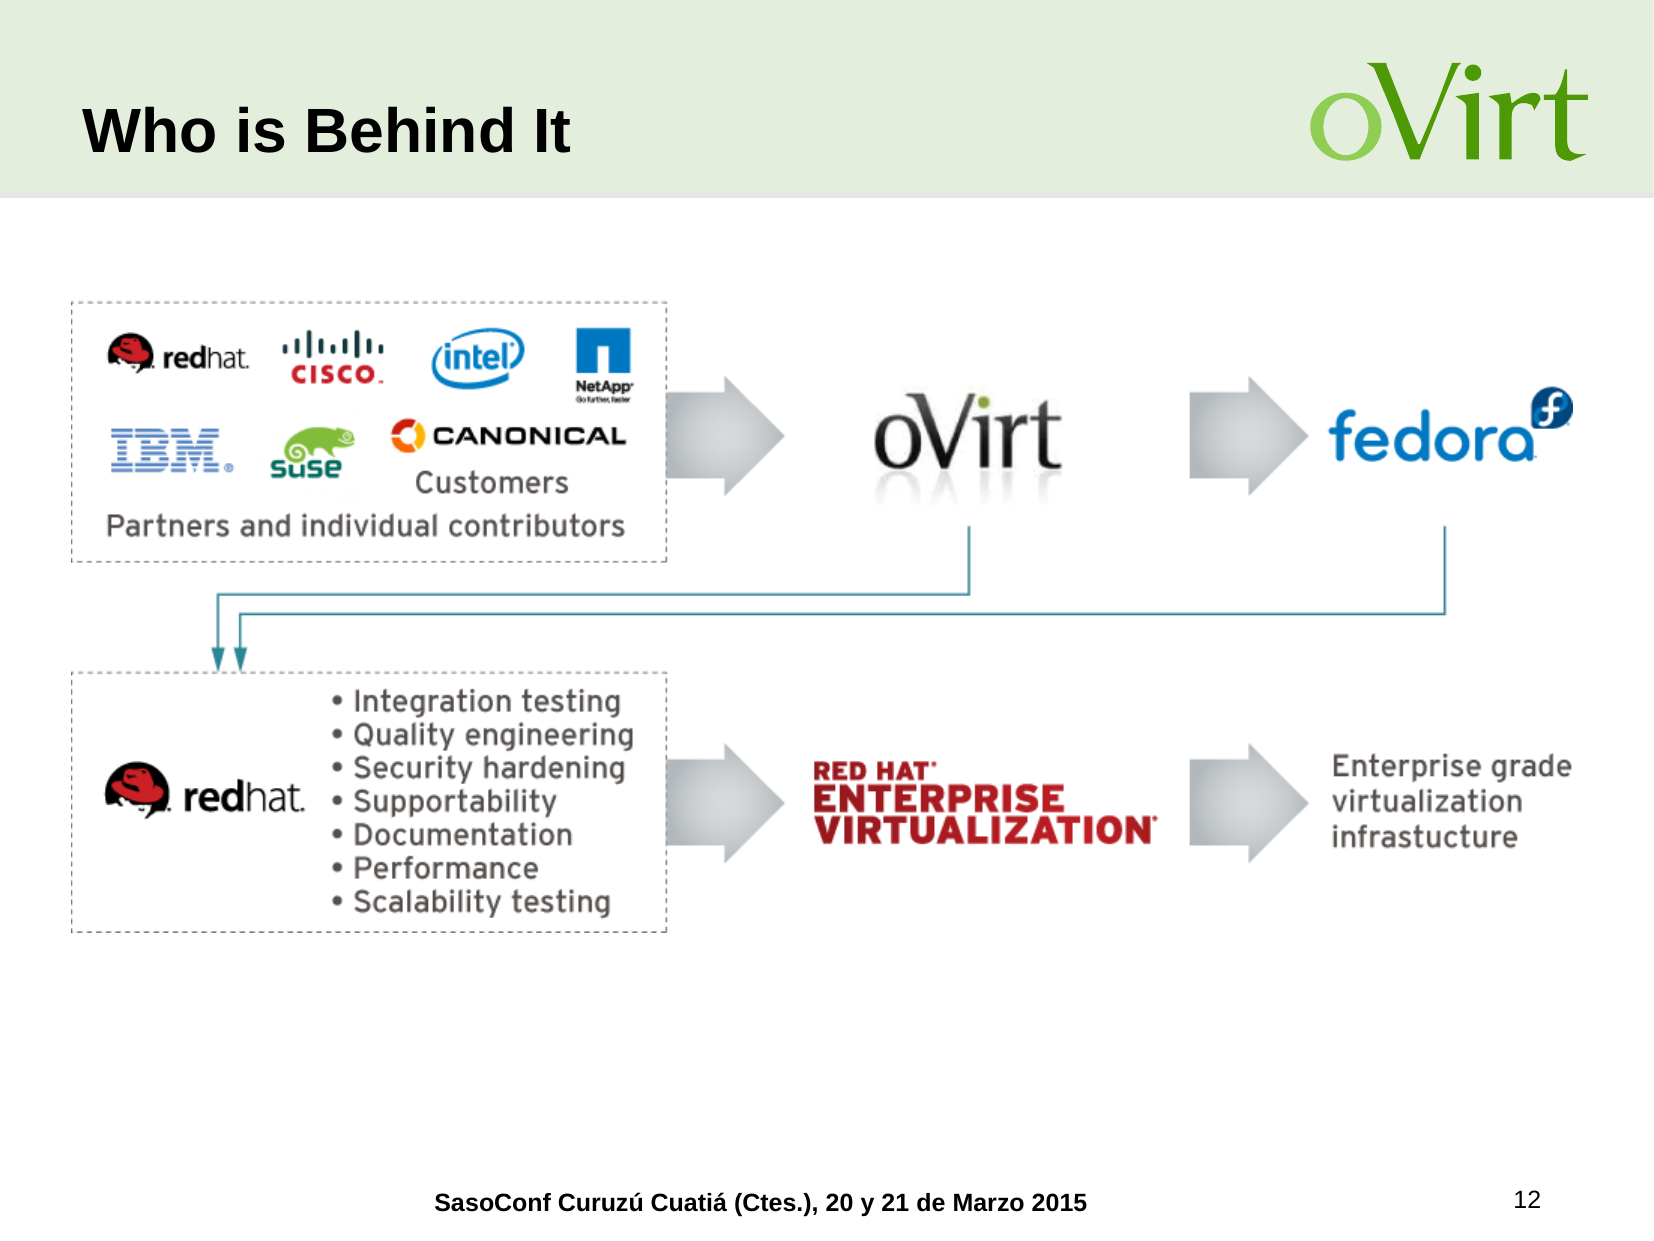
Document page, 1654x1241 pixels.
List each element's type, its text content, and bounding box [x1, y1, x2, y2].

title Who is Behind It [82, 37, 1571, 226]
picture [71, 298, 1573, 933]
